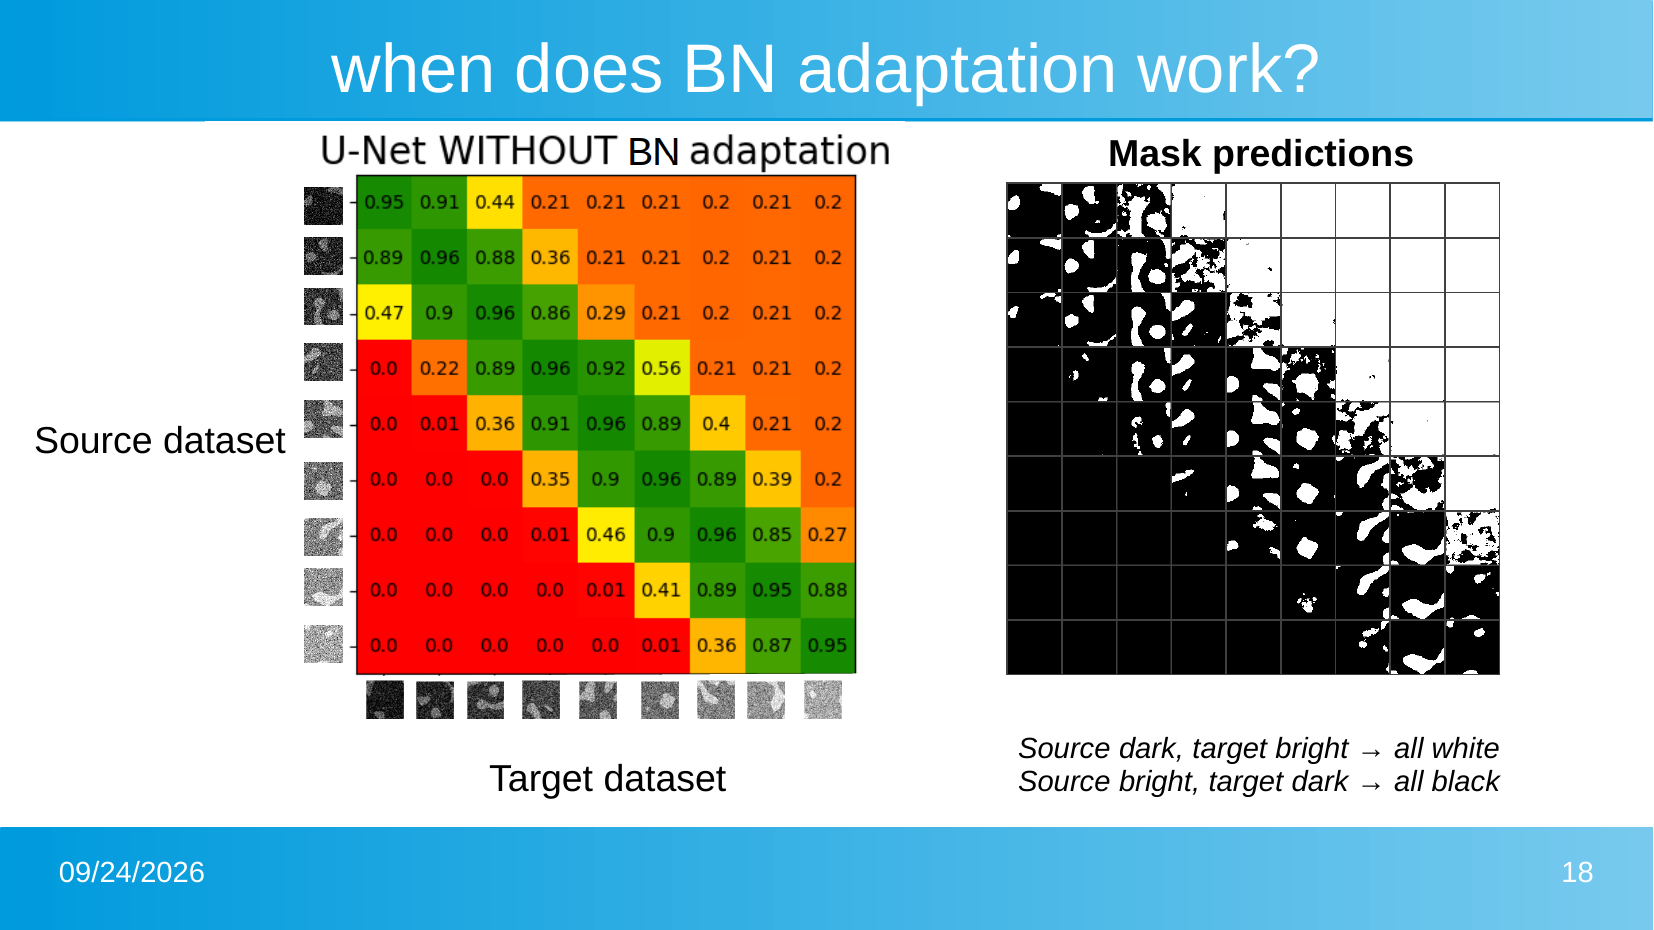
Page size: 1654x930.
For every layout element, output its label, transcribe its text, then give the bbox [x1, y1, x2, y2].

picture [579, 681, 617, 719]
picture [641, 681, 679, 719]
text_box Source dark, target bright → all white Source bright, target dark → all black [1003, 724, 1516, 805]
text_box [216, 172, 883, 822]
picture [804, 681, 842, 719]
picture [467, 681, 504, 719]
picture [747, 681, 785, 719]
picture [522, 680, 560, 719]
picture [416, 681, 454, 719]
picture [205, 122, 905, 825]
picture [1006, 182, 1500, 675]
text_box Source dataset [19, 412, 301, 470]
text_box Mask predictions [1093, 125, 1430, 183]
picture [697, 680, 735, 719]
picture [366, 680, 404, 719]
title when does BN adaptation work? [58, 29, 1594, 108]
text_box Target dataset [474, 749, 742, 807]
